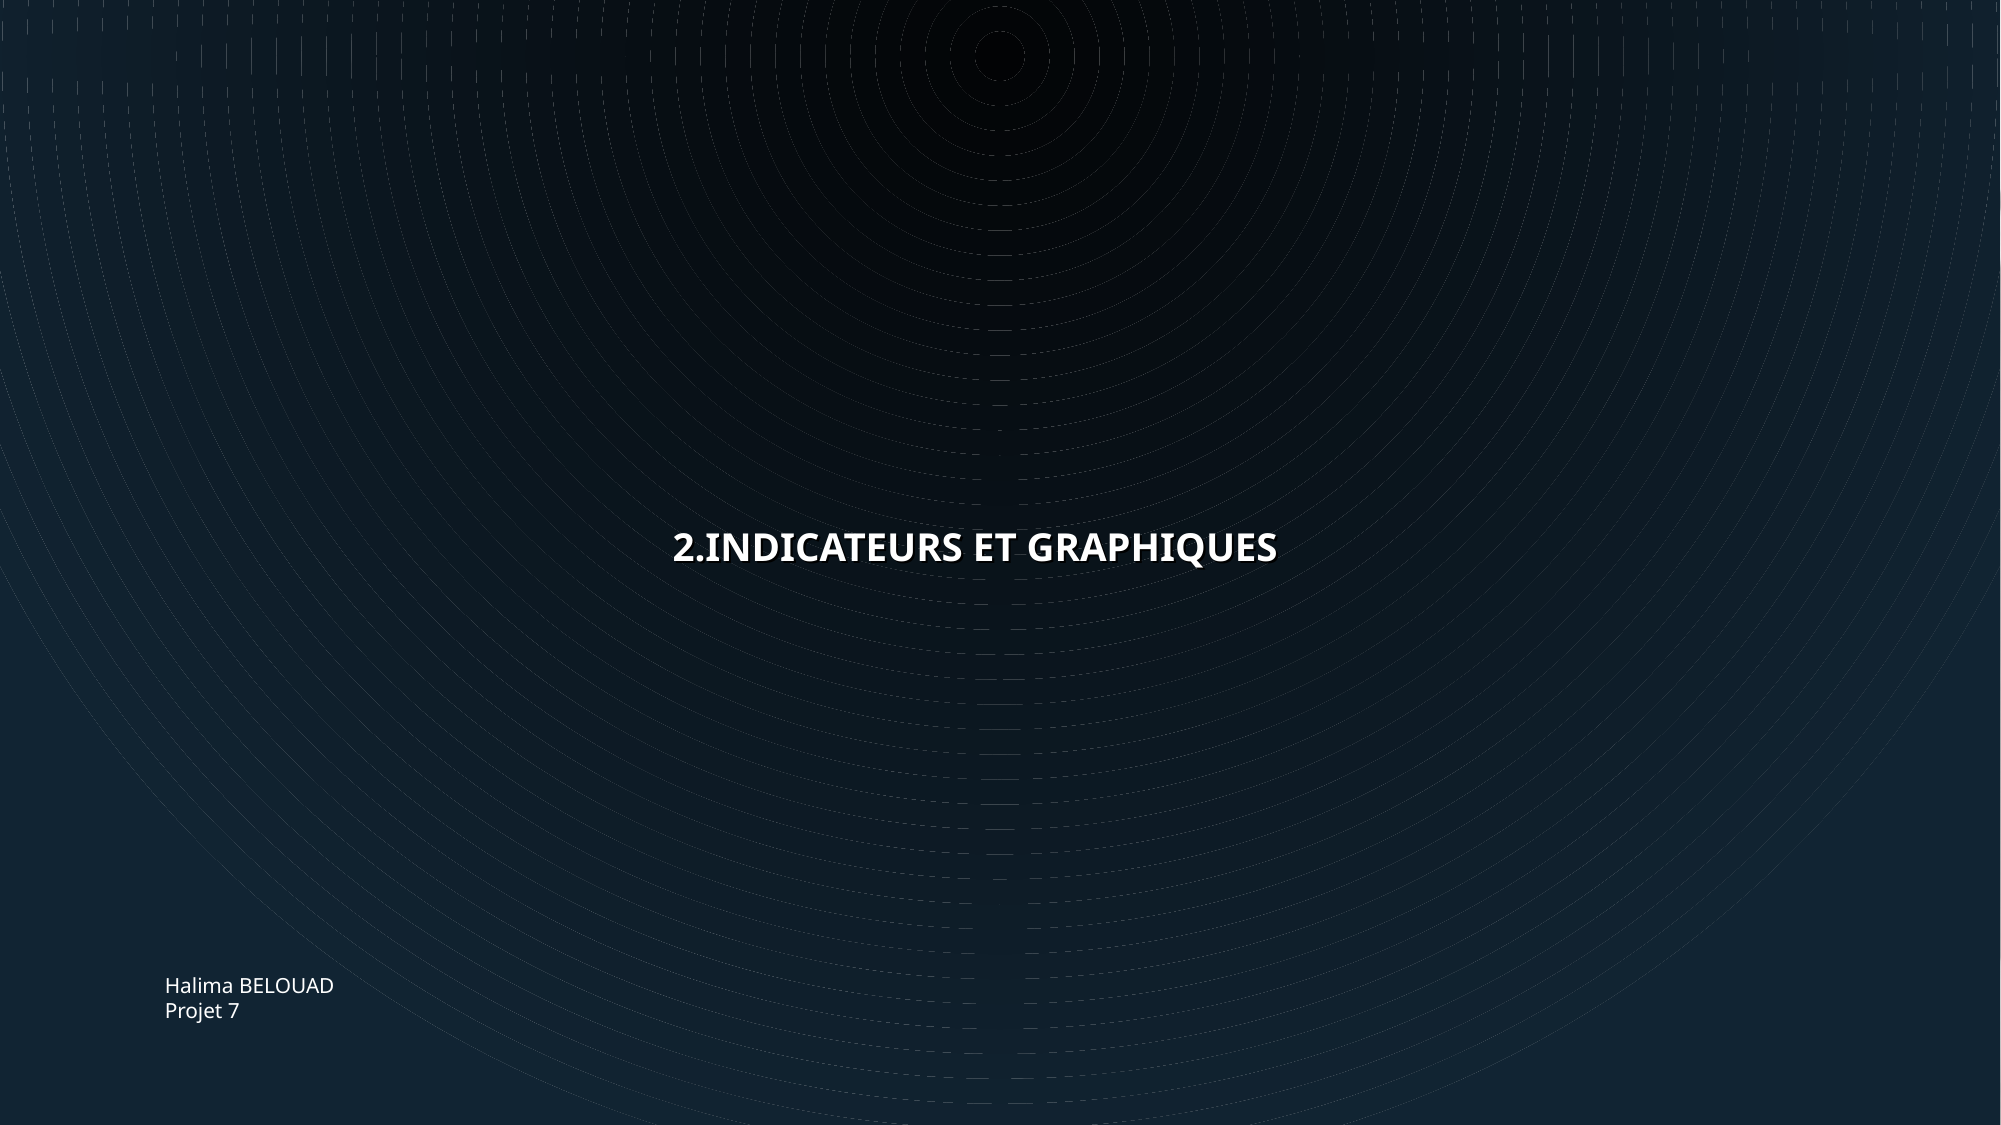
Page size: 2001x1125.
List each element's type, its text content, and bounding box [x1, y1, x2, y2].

title 2.INDICATEURS ET GRAPHIQUES [94, 286, 1856, 578]
text_box [0, 0, 2000, 1125]
text_box Halima BELOUAD Projet 7 [149, 965, 1245, 1025]
